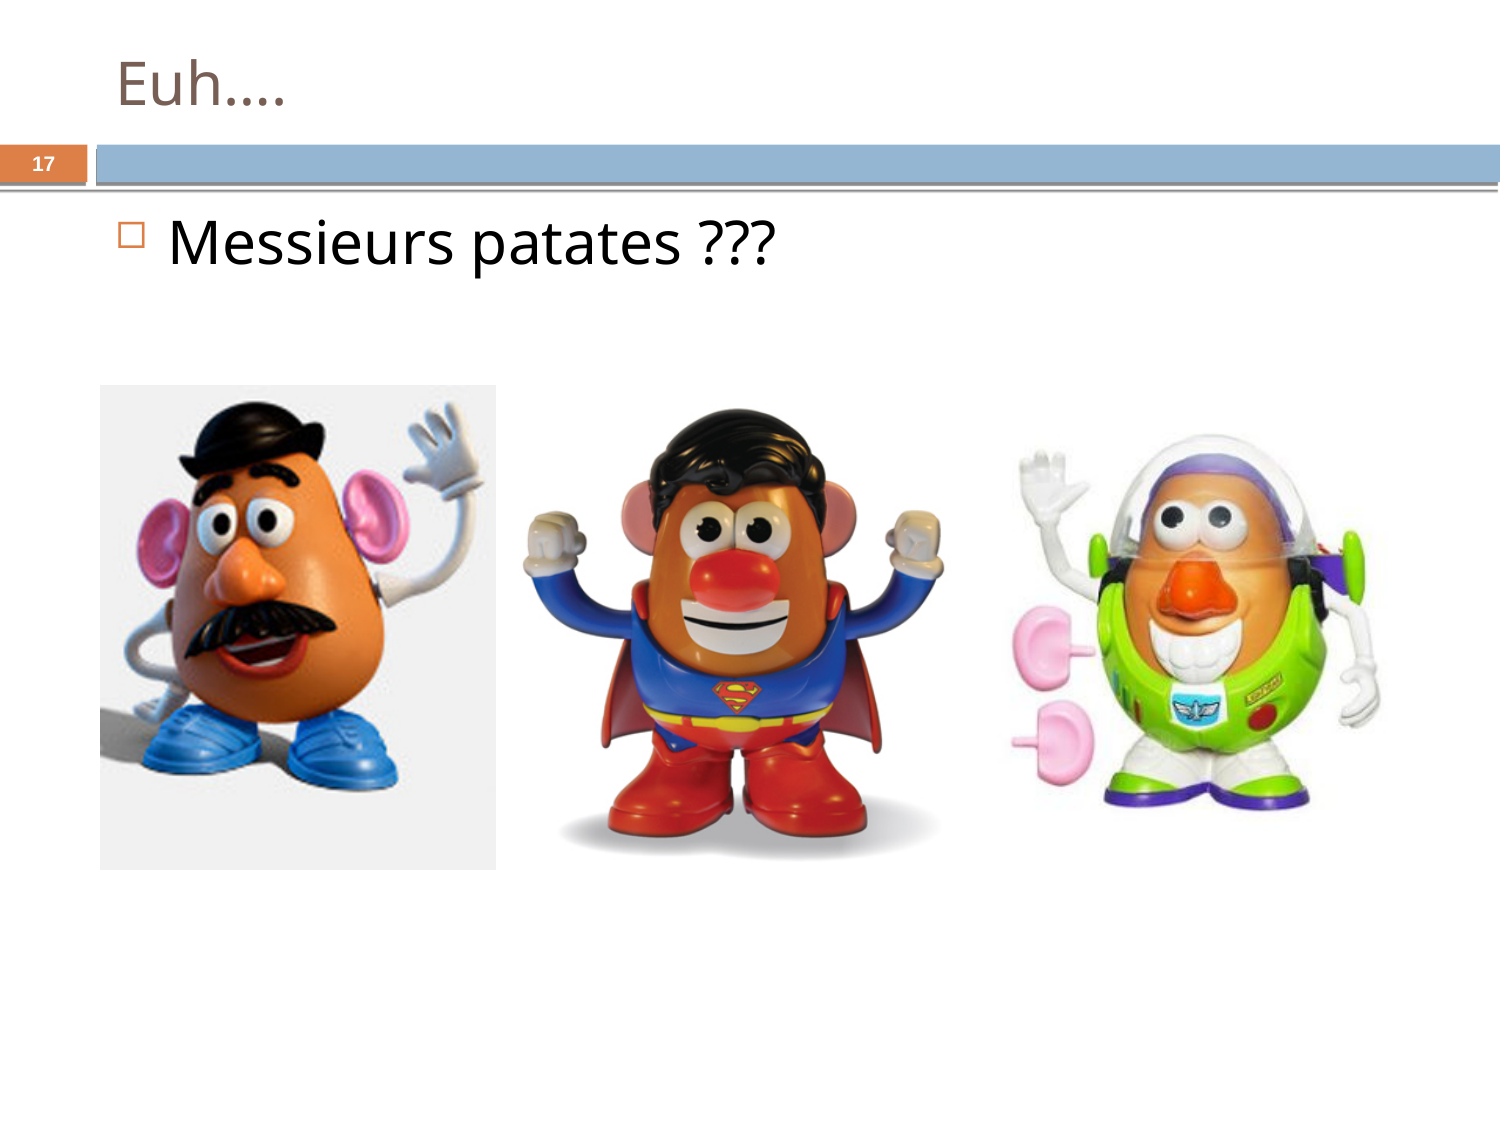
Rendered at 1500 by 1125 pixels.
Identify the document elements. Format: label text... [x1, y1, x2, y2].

picture [986, 408, 1409, 831]
list Messieurs patates ??? [100, 196, 1438, 1000]
picture [100, 385, 496, 870]
slide_number <numéro> [0, 143, 88, 184]
title Euh…. [100, 37, 1438, 126]
picture [501, 385, 963, 891]
